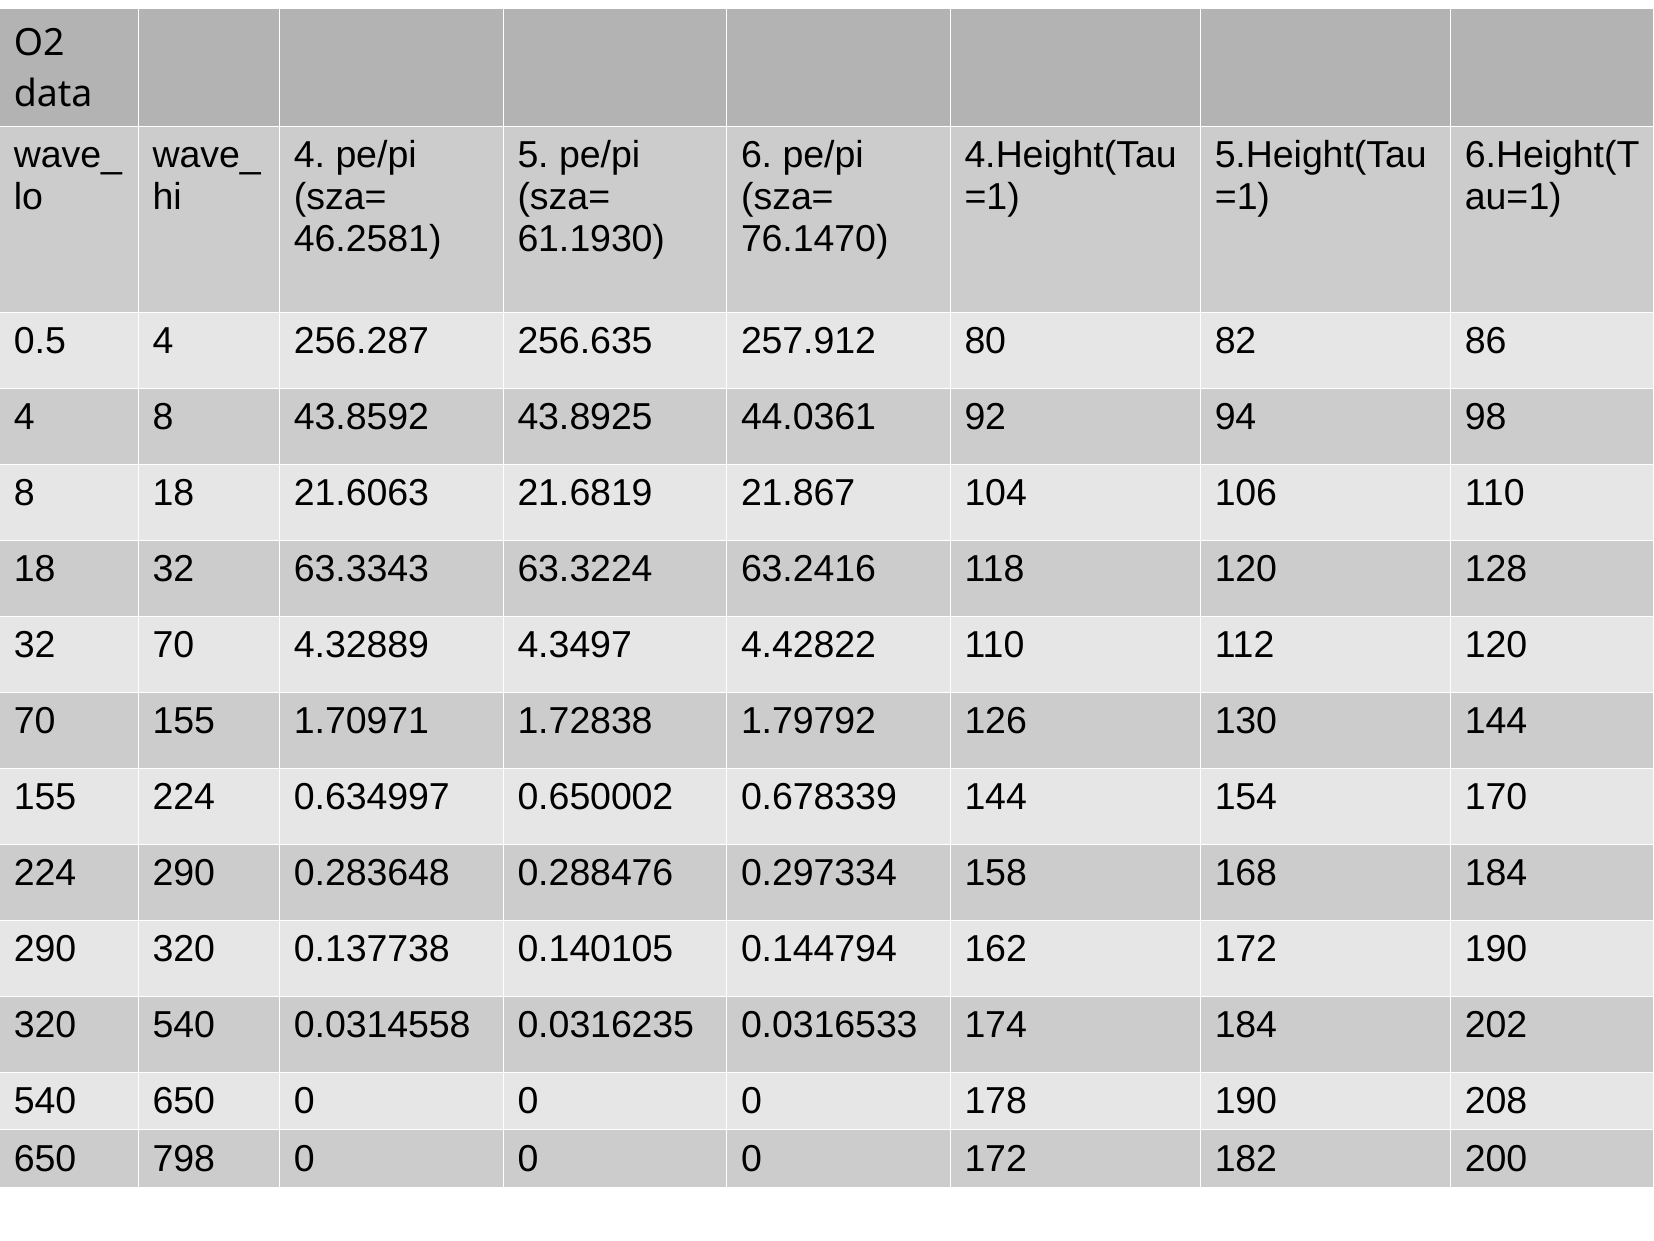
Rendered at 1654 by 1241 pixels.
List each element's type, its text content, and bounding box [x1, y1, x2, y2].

table_cell 174 [951, 997, 1200, 1072]
table_cell 112 [1201, 617, 1450, 692]
table_header [280, 9, 503, 126]
table_cell 120 [1201, 541, 1450, 616]
table_cell 1.70971 [280, 693, 503, 768]
table_cell 0 [504, 1130, 726, 1187]
table_cell 5.Height(Tau=1) [1201, 127, 1450, 312]
table_cell 82 [1201, 313, 1450, 388]
table_cell 4. pe/pi (sza= 46.2581) [280, 127, 503, 312]
table_cell 202 [1451, 997, 1653, 1072]
table_cell 4.3497 [504, 617, 726, 692]
table_cell 21.6819 [504, 465, 726, 540]
table_cell 798 [139, 1130, 279, 1187]
table_cell 110 [1451, 465, 1653, 540]
table_header [727, 9, 950, 126]
table_cell 0 [280, 1130, 503, 1187]
table_cell 256.287 [280, 313, 503, 388]
table_cell 118 [951, 541, 1200, 616]
table_cell 290 [139, 845, 279, 920]
table_cell 0.297334 [727, 845, 950, 920]
table_cell 0.650002 [504, 769, 726, 844]
table_cell 106 [1201, 465, 1450, 540]
table_cell 0.0316235 [504, 997, 726, 1072]
table_cell 172 [951, 1130, 1200, 1187]
table_header [951, 9, 1200, 126]
table_header [139, 9, 279, 126]
table_cell 6. pe/pi (sza= 76.1470) [727, 127, 950, 312]
table_cell 320 [139, 921, 279, 996]
table_cell 0 [504, 1073, 726, 1129]
table_cell 158 [951, 845, 1200, 920]
table_cell wave_hi [139, 127, 279, 312]
table_cell 4 [0, 389, 138, 464]
table_cell 70 [0, 693, 138, 768]
table_cell 0.283648 [280, 845, 503, 920]
table_cell 43.8592 [280, 389, 503, 464]
table_cell 70 [139, 617, 279, 692]
table_cell 320 [0, 997, 138, 1072]
table_cell 8 [139, 389, 279, 464]
table_cell 184 [1201, 997, 1450, 1072]
table_cell 43.8925 [504, 389, 726, 464]
table_cell 6.Height(Tau=1) [1451, 127, 1653, 312]
table_header [1201, 9, 1450, 126]
table_cell 98 [1451, 389, 1653, 464]
table_cell 155 [0, 769, 138, 844]
table_cell 1.72838 [504, 693, 726, 768]
table_cell 144 [951, 769, 1200, 844]
table_cell 540 [139, 997, 279, 1072]
table_cell 256.635 [504, 313, 726, 388]
table_cell 63.3343 [280, 541, 503, 616]
table_cell 190 [1451, 921, 1653, 996]
table_cell 0 [727, 1073, 950, 1129]
table_cell 1.79792 [727, 693, 950, 768]
table_cell 4.32889 [280, 617, 503, 692]
table_header O2 data [0, 9, 138, 126]
table_cell 94 [1201, 389, 1450, 464]
table_cell 0.140105 [504, 921, 726, 996]
table_cell 5. pe/pi (sza= 61.1930) [504, 127, 726, 312]
table_cell 170 [1451, 769, 1653, 844]
table_cell 0.634997 [280, 769, 503, 844]
table_cell 8 [0, 465, 138, 540]
table_cell 190 [1201, 1073, 1450, 1129]
table_cell 4 [139, 313, 279, 388]
table_cell 257.912 [727, 313, 950, 388]
table_cell 0.678339 [727, 769, 950, 844]
table_cell 44.0361 [727, 389, 950, 464]
table_cell 21.867 [727, 465, 950, 540]
table_cell 4.Height(Tau=1) [951, 127, 1200, 312]
table_cell 0 [727, 1130, 950, 1187]
table_cell 650 [0, 1130, 138, 1187]
table_cell 0.5 [0, 313, 138, 388]
table_cell 224 [0, 845, 138, 920]
table_cell 0 [280, 1073, 503, 1129]
table_cell 32 [0, 617, 138, 692]
table_cell 104 [951, 465, 1200, 540]
table_cell 0.0316533 [727, 997, 950, 1072]
table_cell 126 [951, 693, 1200, 768]
table_cell 182 [1201, 1130, 1450, 1187]
table_cell 208 [1451, 1073, 1653, 1129]
table_cell 63.3224 [504, 541, 726, 616]
table_cell 168 [1201, 845, 1450, 920]
table_cell 18 [139, 465, 279, 540]
table_cell 120 [1451, 617, 1653, 692]
table_cell 0.144794 [727, 921, 950, 996]
table_cell 21.6063 [280, 465, 503, 540]
table_cell 0.288476 [504, 845, 726, 920]
table_cell 63.2416 [727, 541, 950, 616]
table_header [504, 9, 726, 126]
table_header [1451, 9, 1653, 126]
table_cell 162 [951, 921, 1200, 996]
table_cell wave_lo [0, 127, 138, 312]
table_cell 290 [0, 921, 138, 996]
table_cell 155 [139, 693, 279, 768]
table_cell 4.42822 [727, 617, 950, 692]
table_cell 172 [1201, 921, 1450, 996]
table_cell 92 [951, 389, 1200, 464]
table_cell 18 [0, 541, 138, 616]
table_cell 0.137738 [280, 921, 503, 996]
table_cell 650 [139, 1073, 279, 1129]
table_cell 32 [139, 541, 279, 616]
table_cell 110 [951, 617, 1200, 692]
table_cell 80 [951, 313, 1200, 388]
table_cell 144 [1451, 693, 1653, 768]
table_cell 184 [1451, 845, 1653, 920]
table_cell 224 [139, 769, 279, 844]
table_cell 154 [1201, 769, 1450, 844]
table_cell 86 [1451, 313, 1653, 388]
table_cell 128 [1451, 541, 1653, 616]
table_cell 178 [951, 1073, 1200, 1129]
table_cell 200 [1451, 1130, 1653, 1187]
table_cell 130 [1201, 693, 1450, 768]
table_cell 0.0314558 [280, 997, 503, 1072]
table_cell 540 [0, 1073, 138, 1129]
